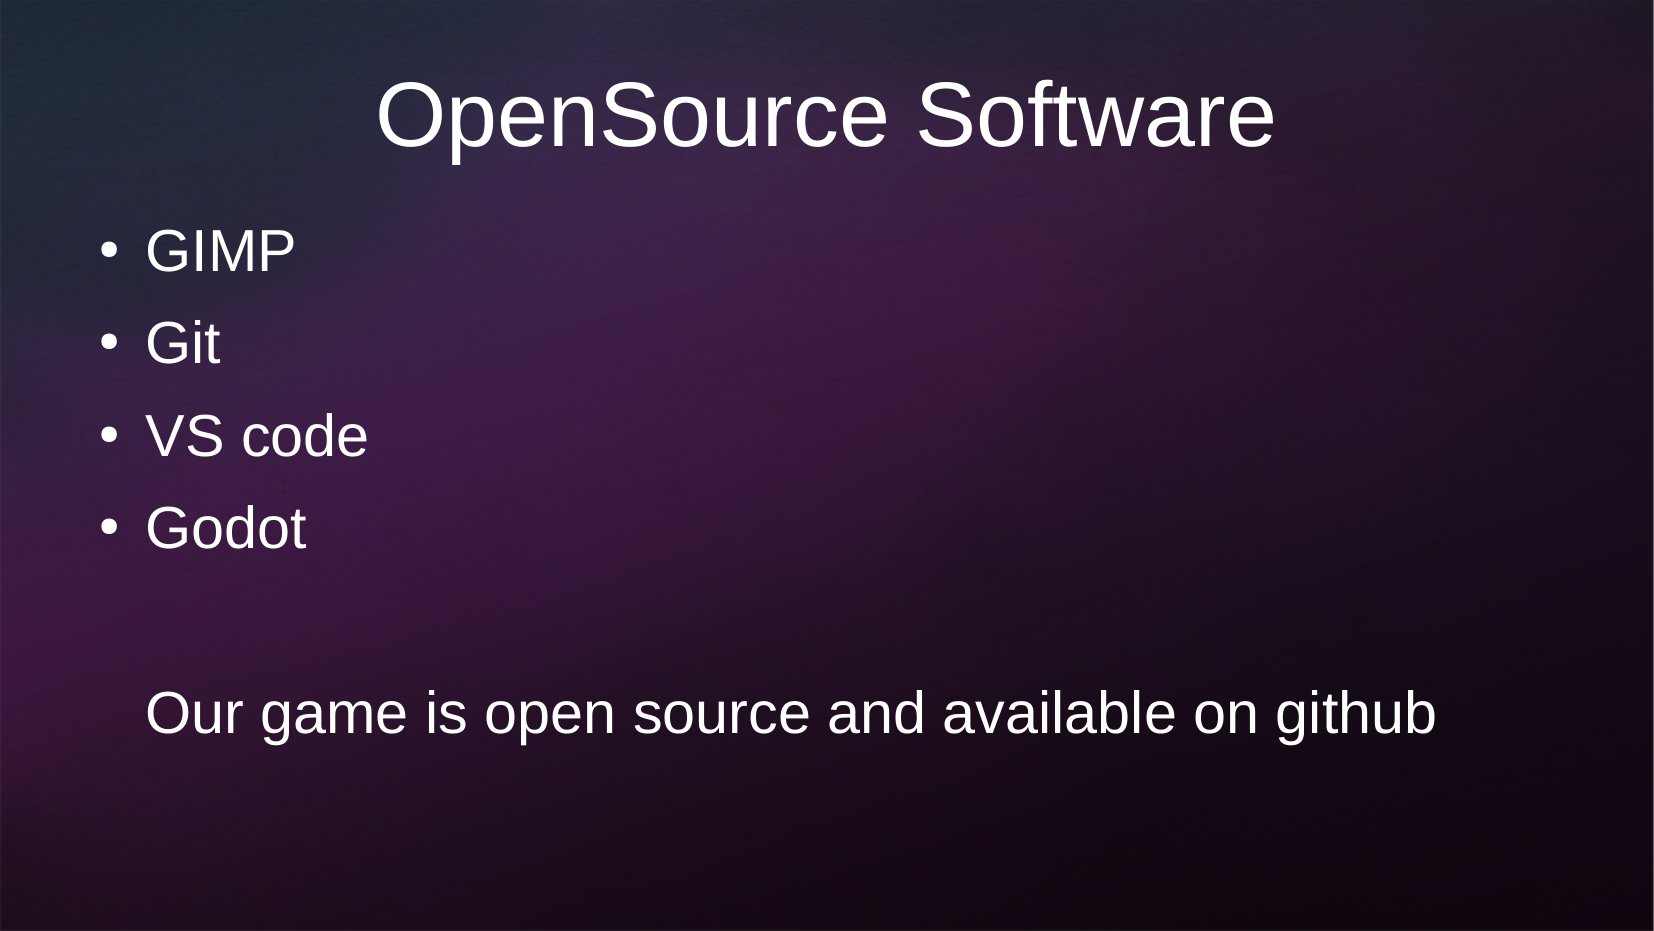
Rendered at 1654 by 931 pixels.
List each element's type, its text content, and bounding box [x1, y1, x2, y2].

list GIMP Git VS code Godot Our game is open source and available on github [82, 217, 1571, 758]
title OpenSource Software [82, 37, 1571, 193]
picture [0, 0, 1654, 931]
